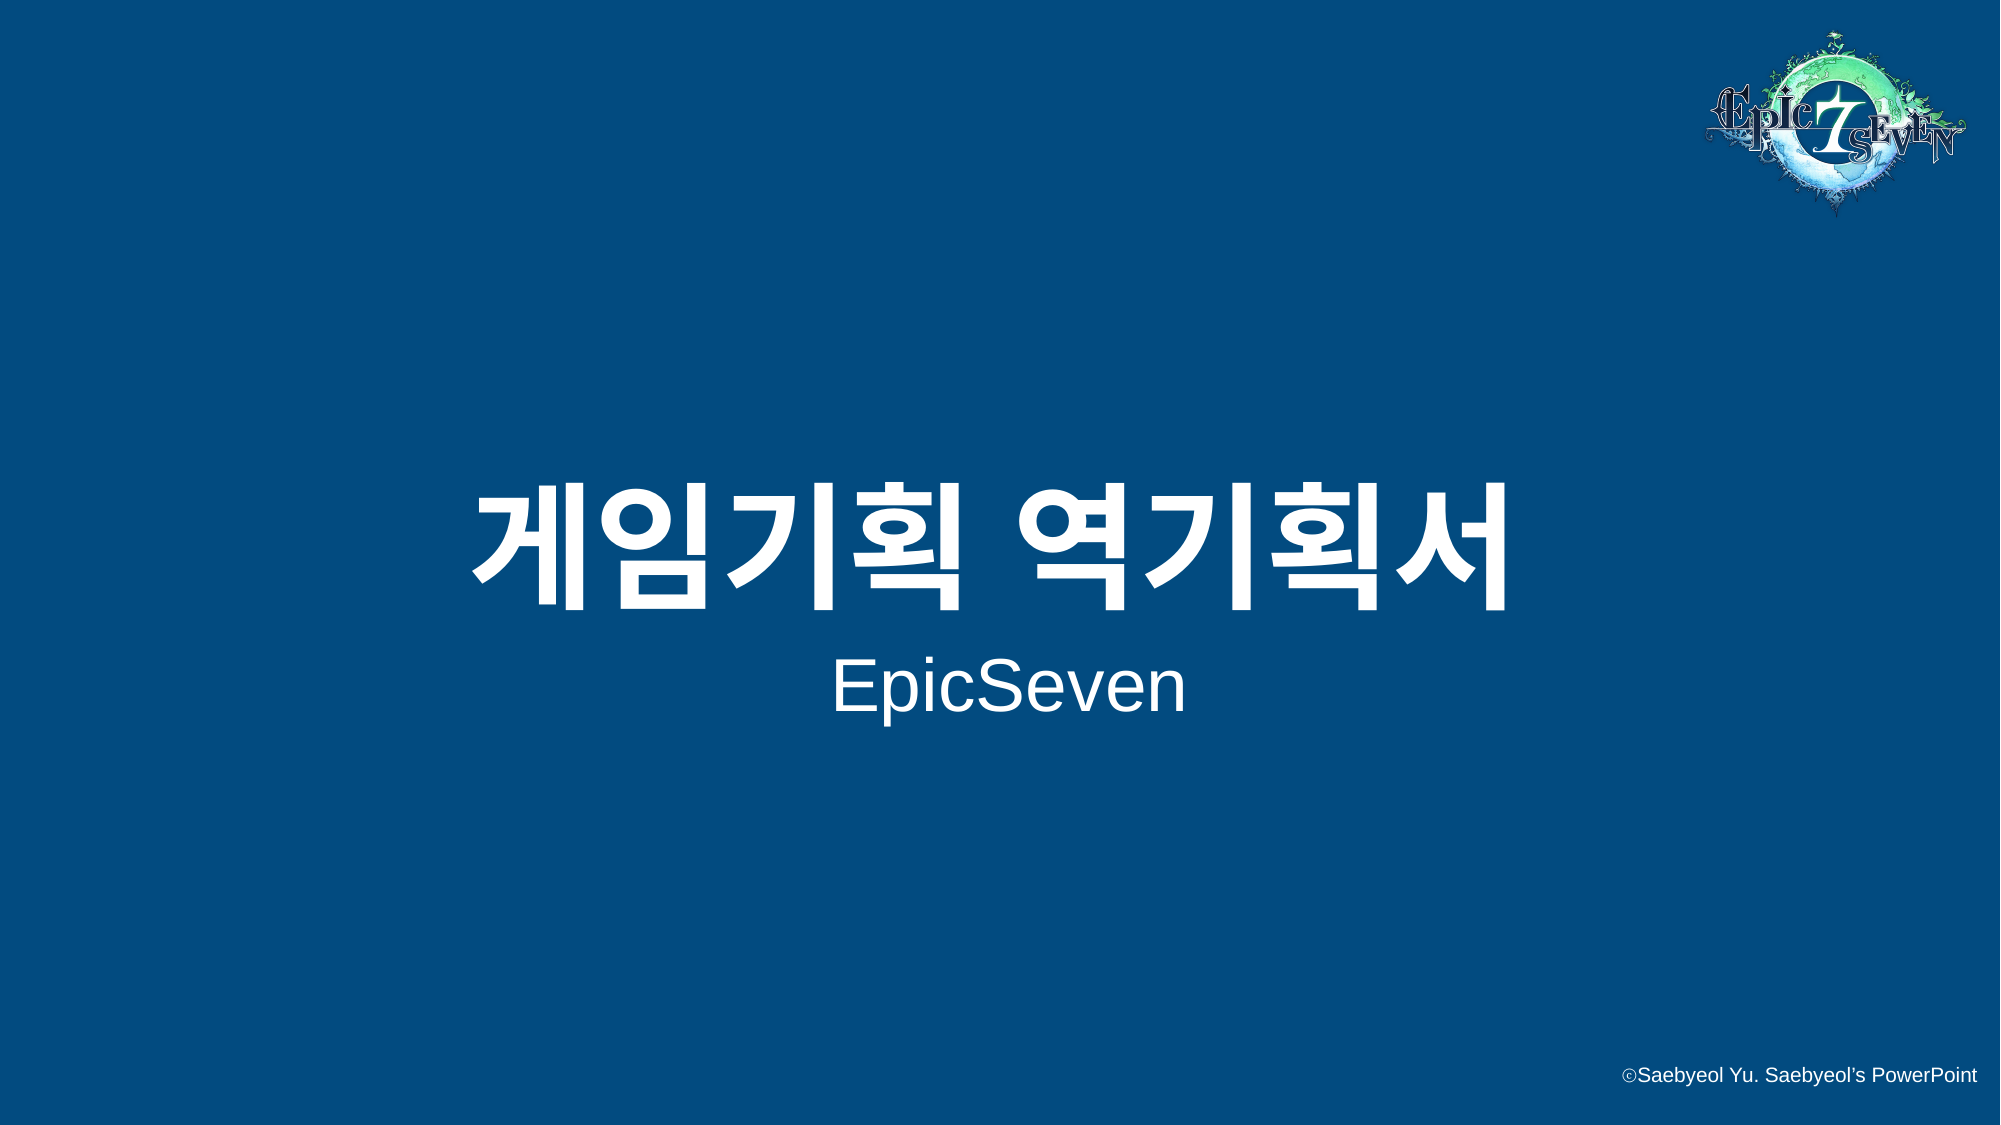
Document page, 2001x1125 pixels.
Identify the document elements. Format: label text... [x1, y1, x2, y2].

picture [1700, 26, 1971, 221]
text_box EpicSeven [814, 634, 1204, 734]
text_box 게임기획 역기획서 [453, 453, 1534, 634]
